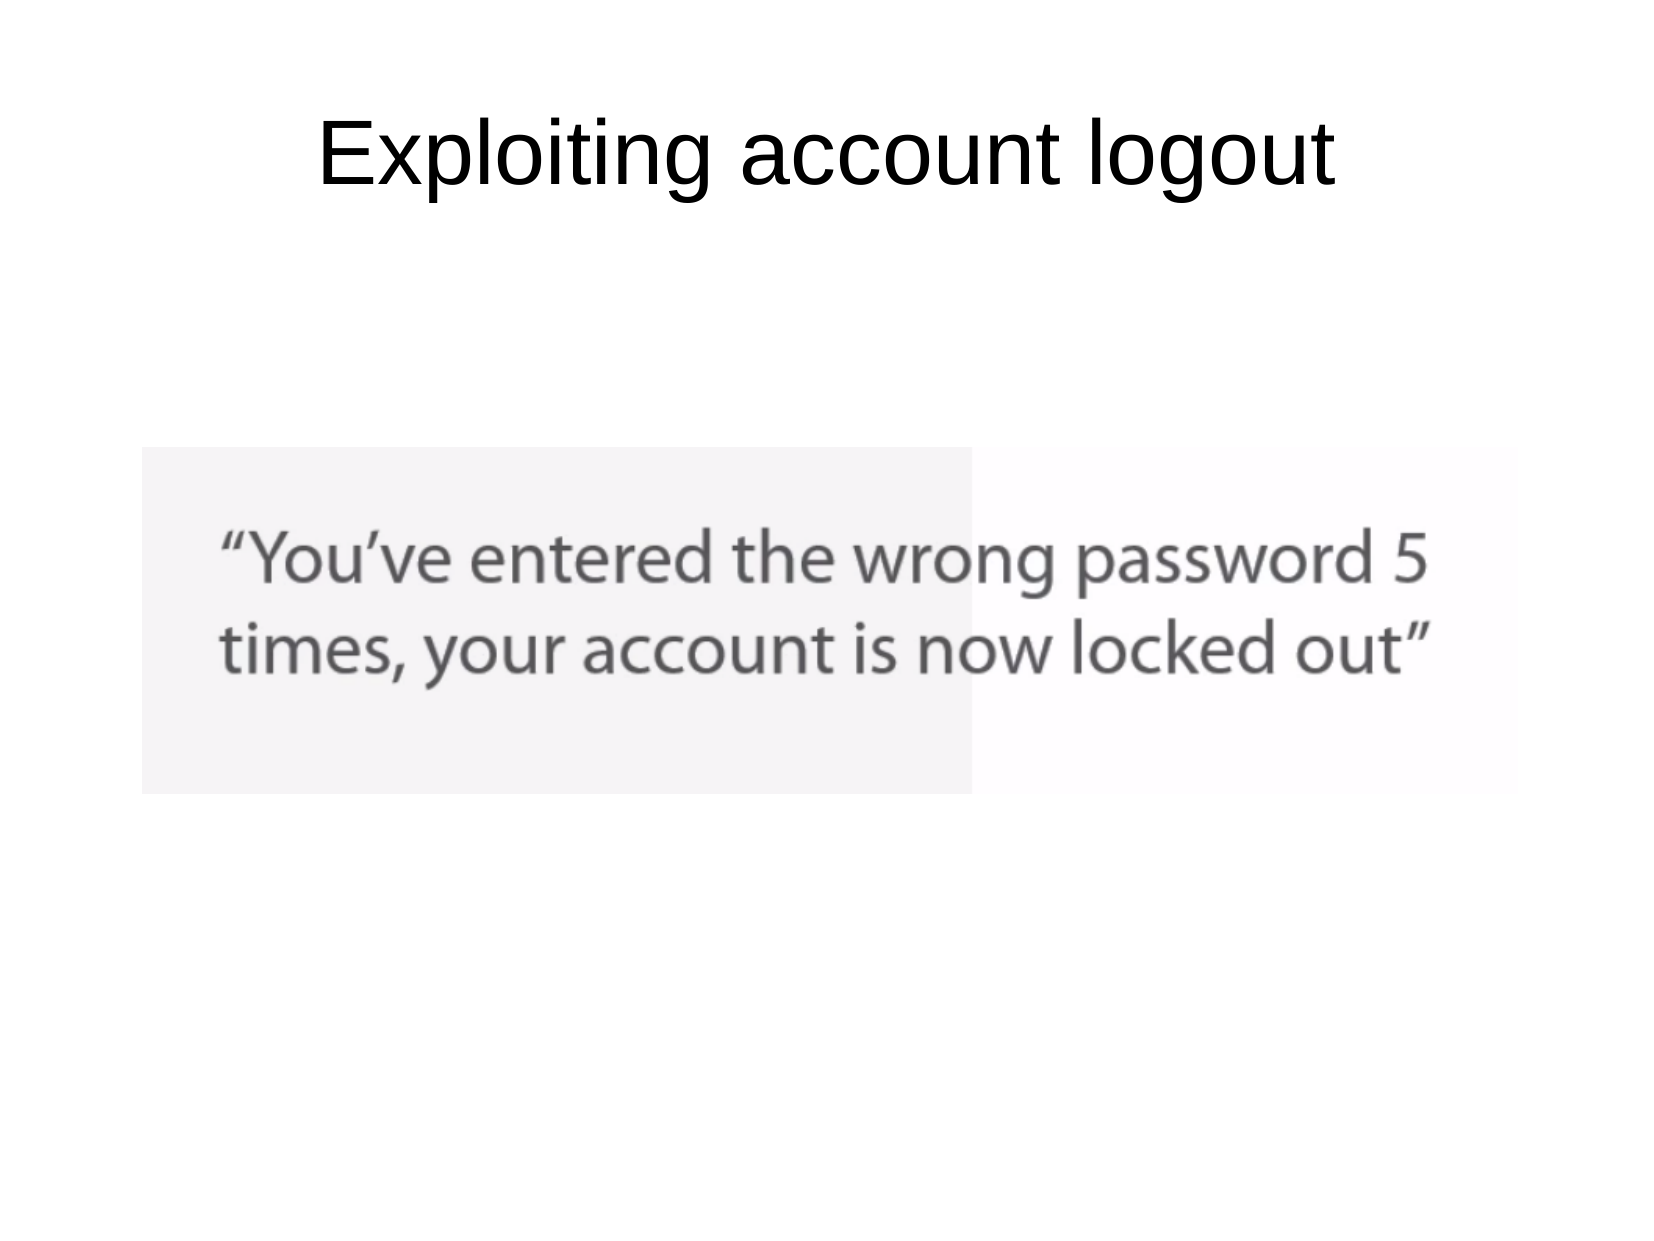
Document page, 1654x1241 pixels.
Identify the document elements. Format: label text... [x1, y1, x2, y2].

picture [142, 447, 1518, 794]
title Exploiting account logout [82, 49, 1571, 257]
